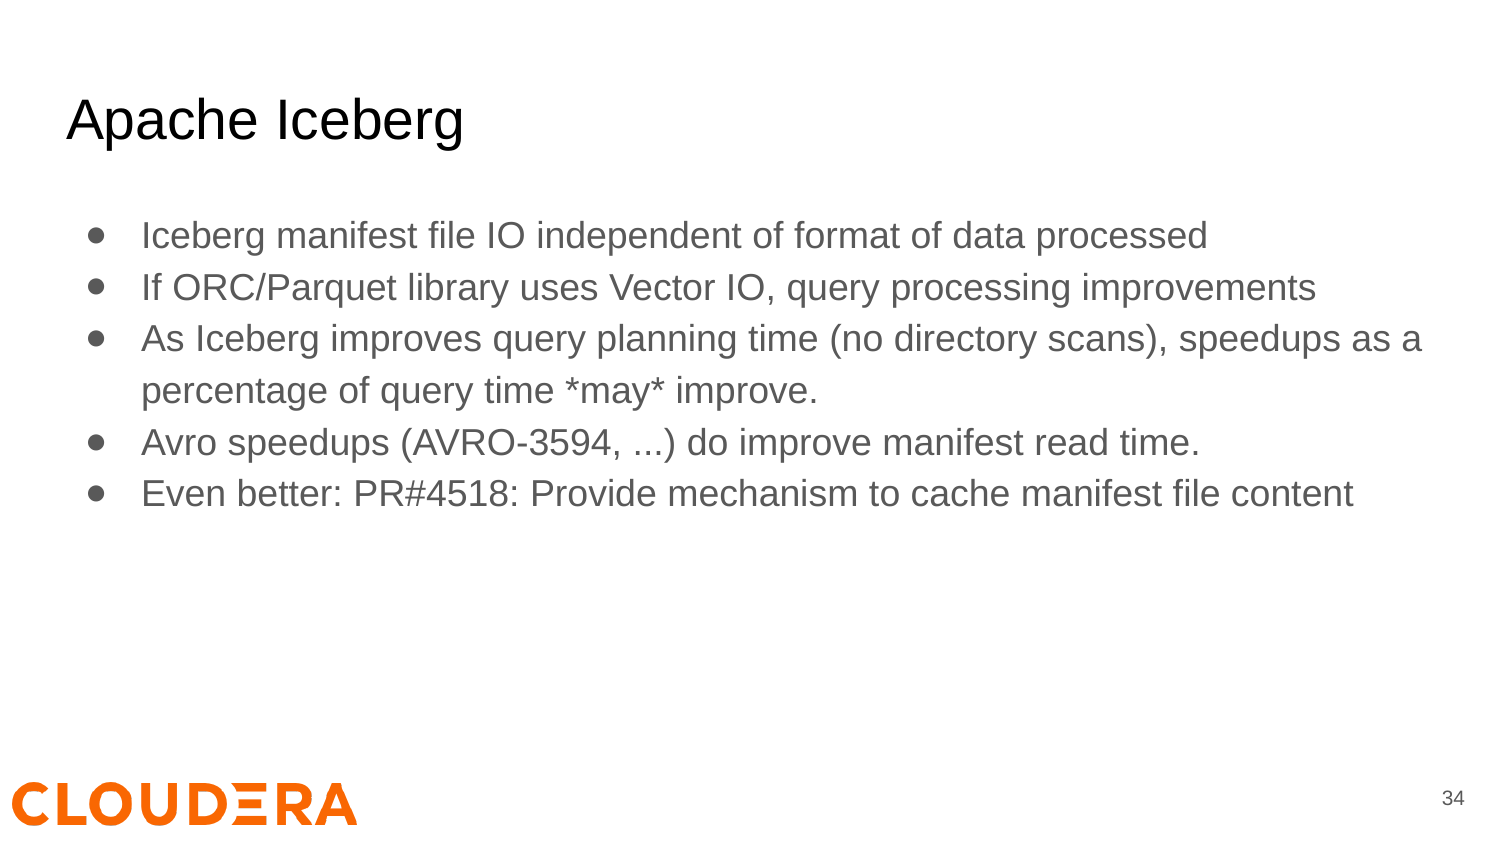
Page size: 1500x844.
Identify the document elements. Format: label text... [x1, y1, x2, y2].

title Apache Iceberg [51, 72, 1449, 167]
list Iceberg manifest file IO independent of format of data processed If ORC/Parquet library uses Vector IO, query processing improvements As Iceberg improves query planning time (no directory scans), speedups as a percentage of query time *may* improve. Avro speedups (AVRO-3594, ...) do improve manifest read time. Even better: PR#4518: Provide mechanism to cache manifest file content [51, 189, 1449, 750]
slide_number <number> [1389, 764, 1480, 830]
picture [12, 740, 357, 826]
